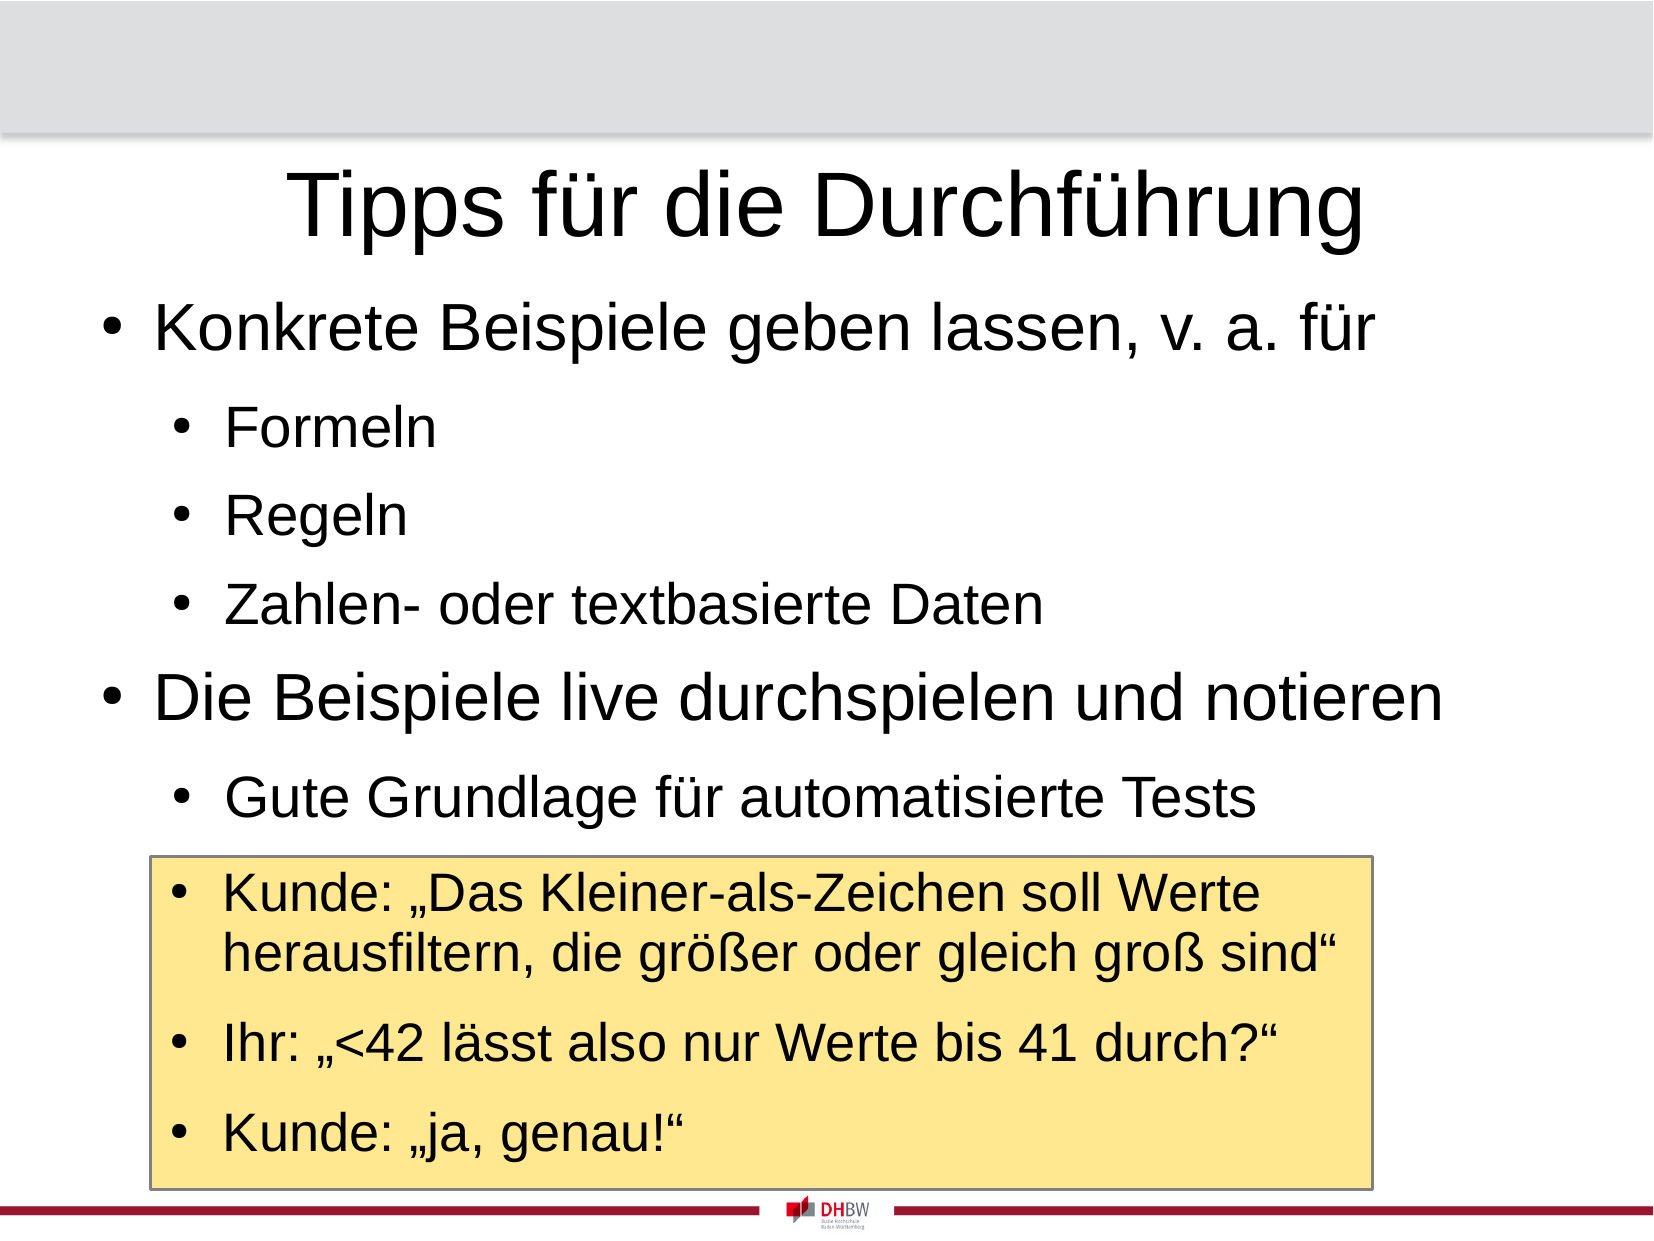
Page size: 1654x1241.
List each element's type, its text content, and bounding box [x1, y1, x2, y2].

list Konkrete Beispiele geben lassen, v. a. für Formeln Regeln Zahlen- oder textbasierte Daten Die Beispiele live durchspielen und notieren Gute Grundlage für automatisierte Tests [82, 290, 1571, 857]
picture [0, 1, 1654, 1237]
title Tipps für die Durchführung [82, 147, 1571, 257]
list Kunde: „Das Kleiner-als-Zeichen soll Werte herausfiltern, die größer oder gleich groß sind“ Ihr: „<42 lässt also nur Werte bis 41 durch?“ Kunde: „ja, genau!“ [150, 856, 1373, 1190]
